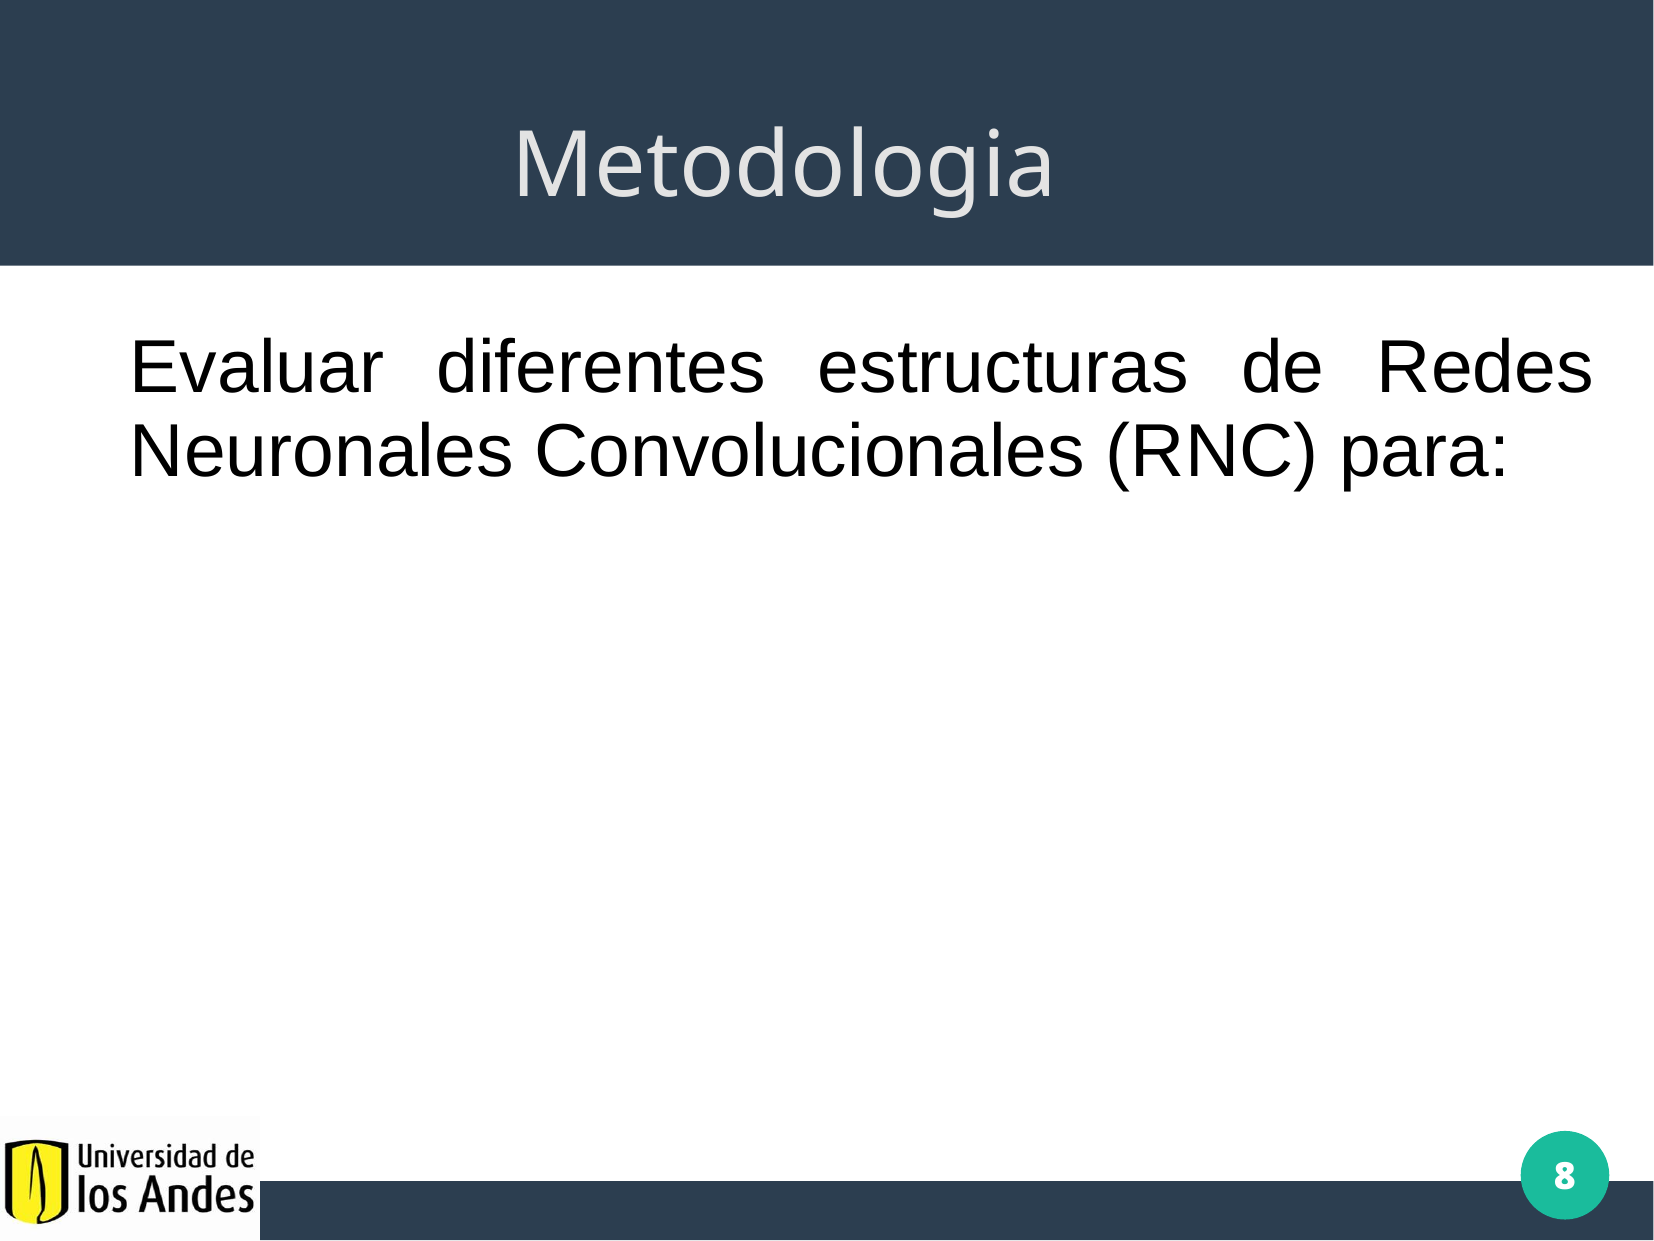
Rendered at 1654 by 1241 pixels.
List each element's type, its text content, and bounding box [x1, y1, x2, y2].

title Metodologia [70, 82, 1607, 240]
list Evaluar diferentes estructuras de Redes Neuronales Convolucionales (RNC) para: [59, 324, 1595, 1152]
picture [0, 1116, 260, 1241]
